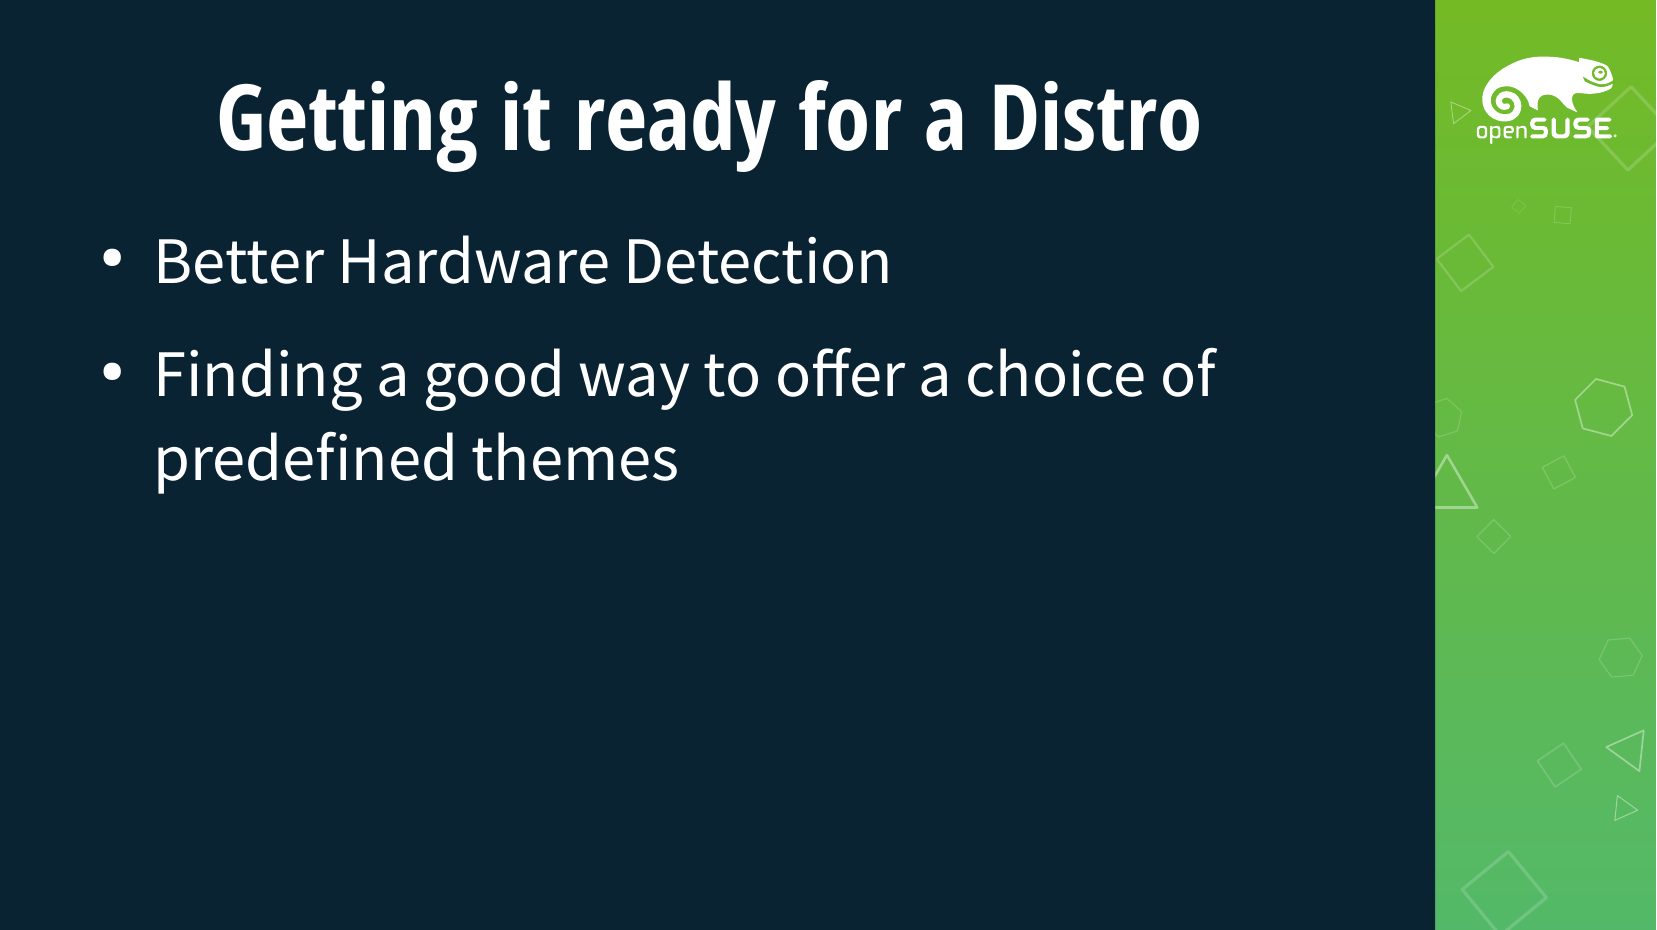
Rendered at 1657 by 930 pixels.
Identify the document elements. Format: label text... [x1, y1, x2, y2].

title Getting it ready for a Distro [82, 37, 1338, 193]
list Better Hardware Detection Finding a good way to offer a choice of predefined themes [82, 217, 1338, 757]
